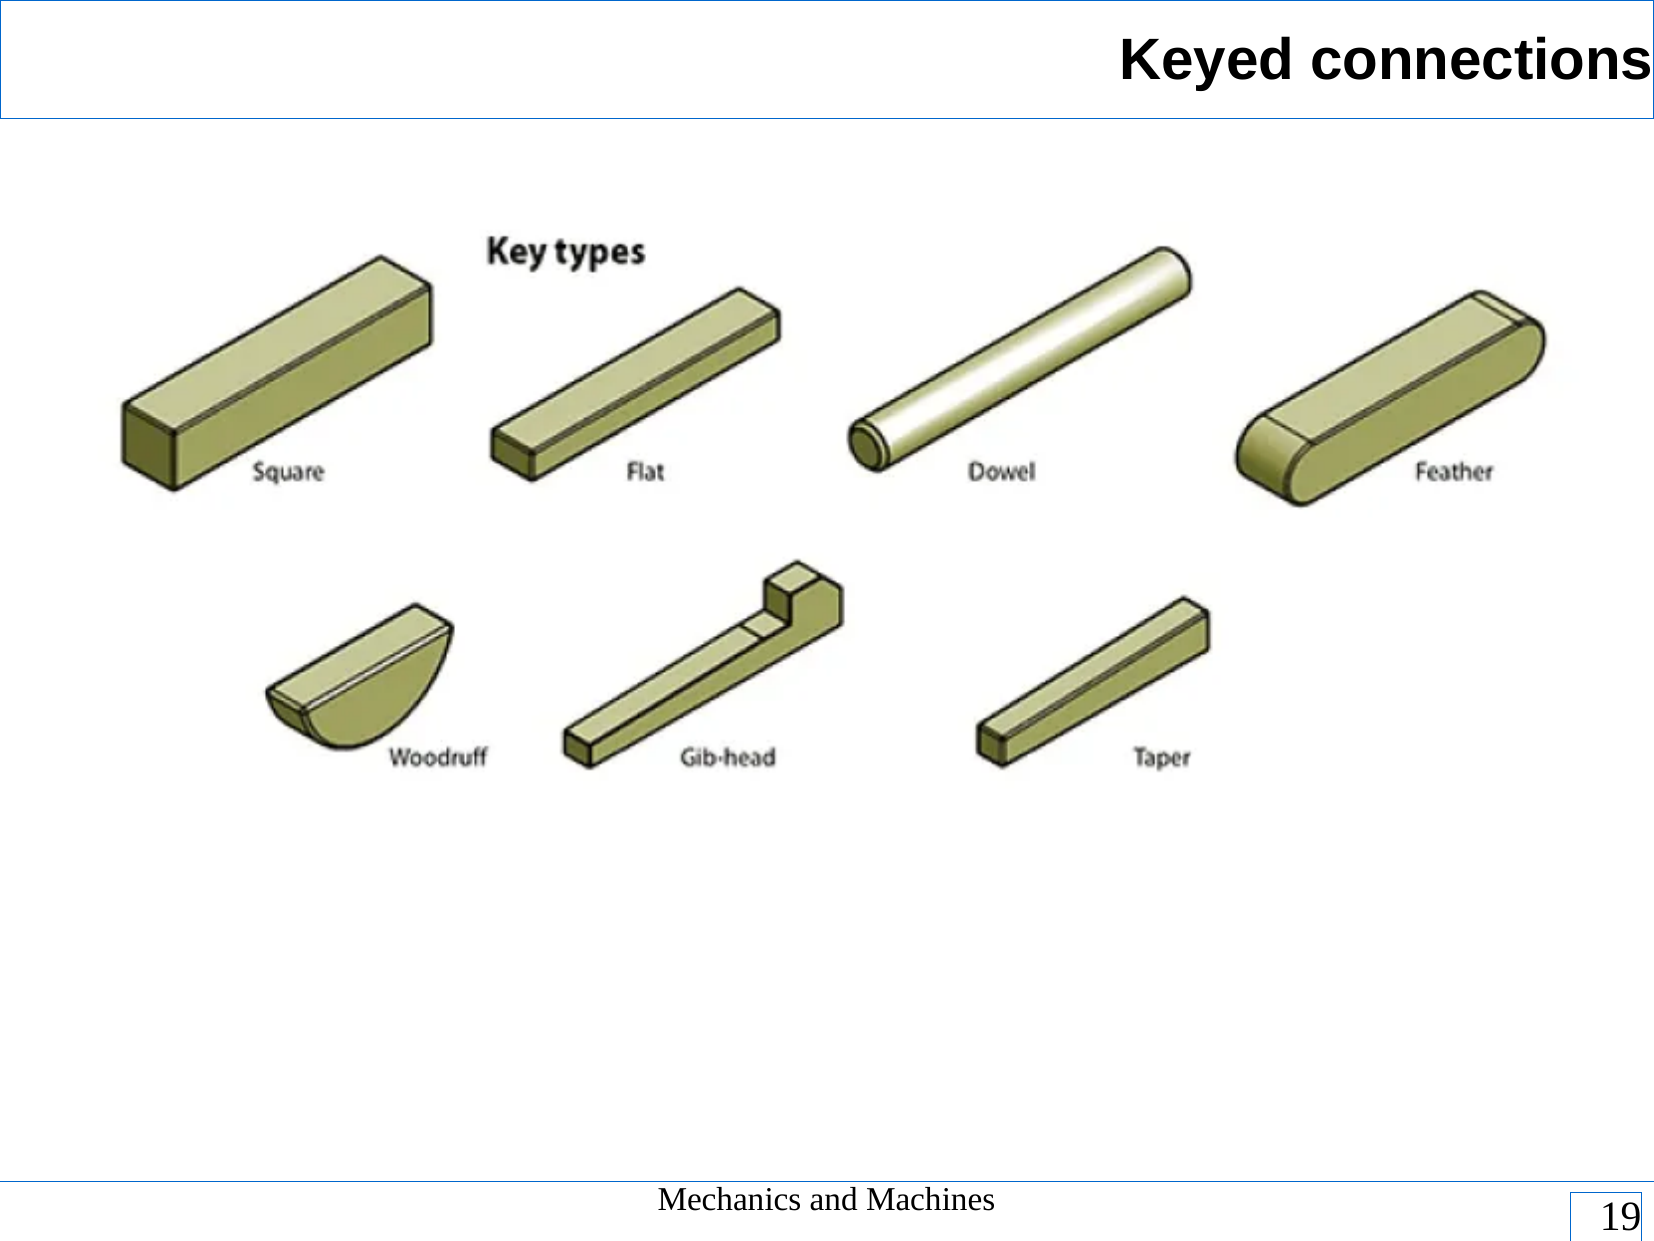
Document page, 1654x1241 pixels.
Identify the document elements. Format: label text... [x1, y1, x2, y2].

picture [75, 191, 1591, 864]
title Keyed connections [0, 0, 1654, 119]
